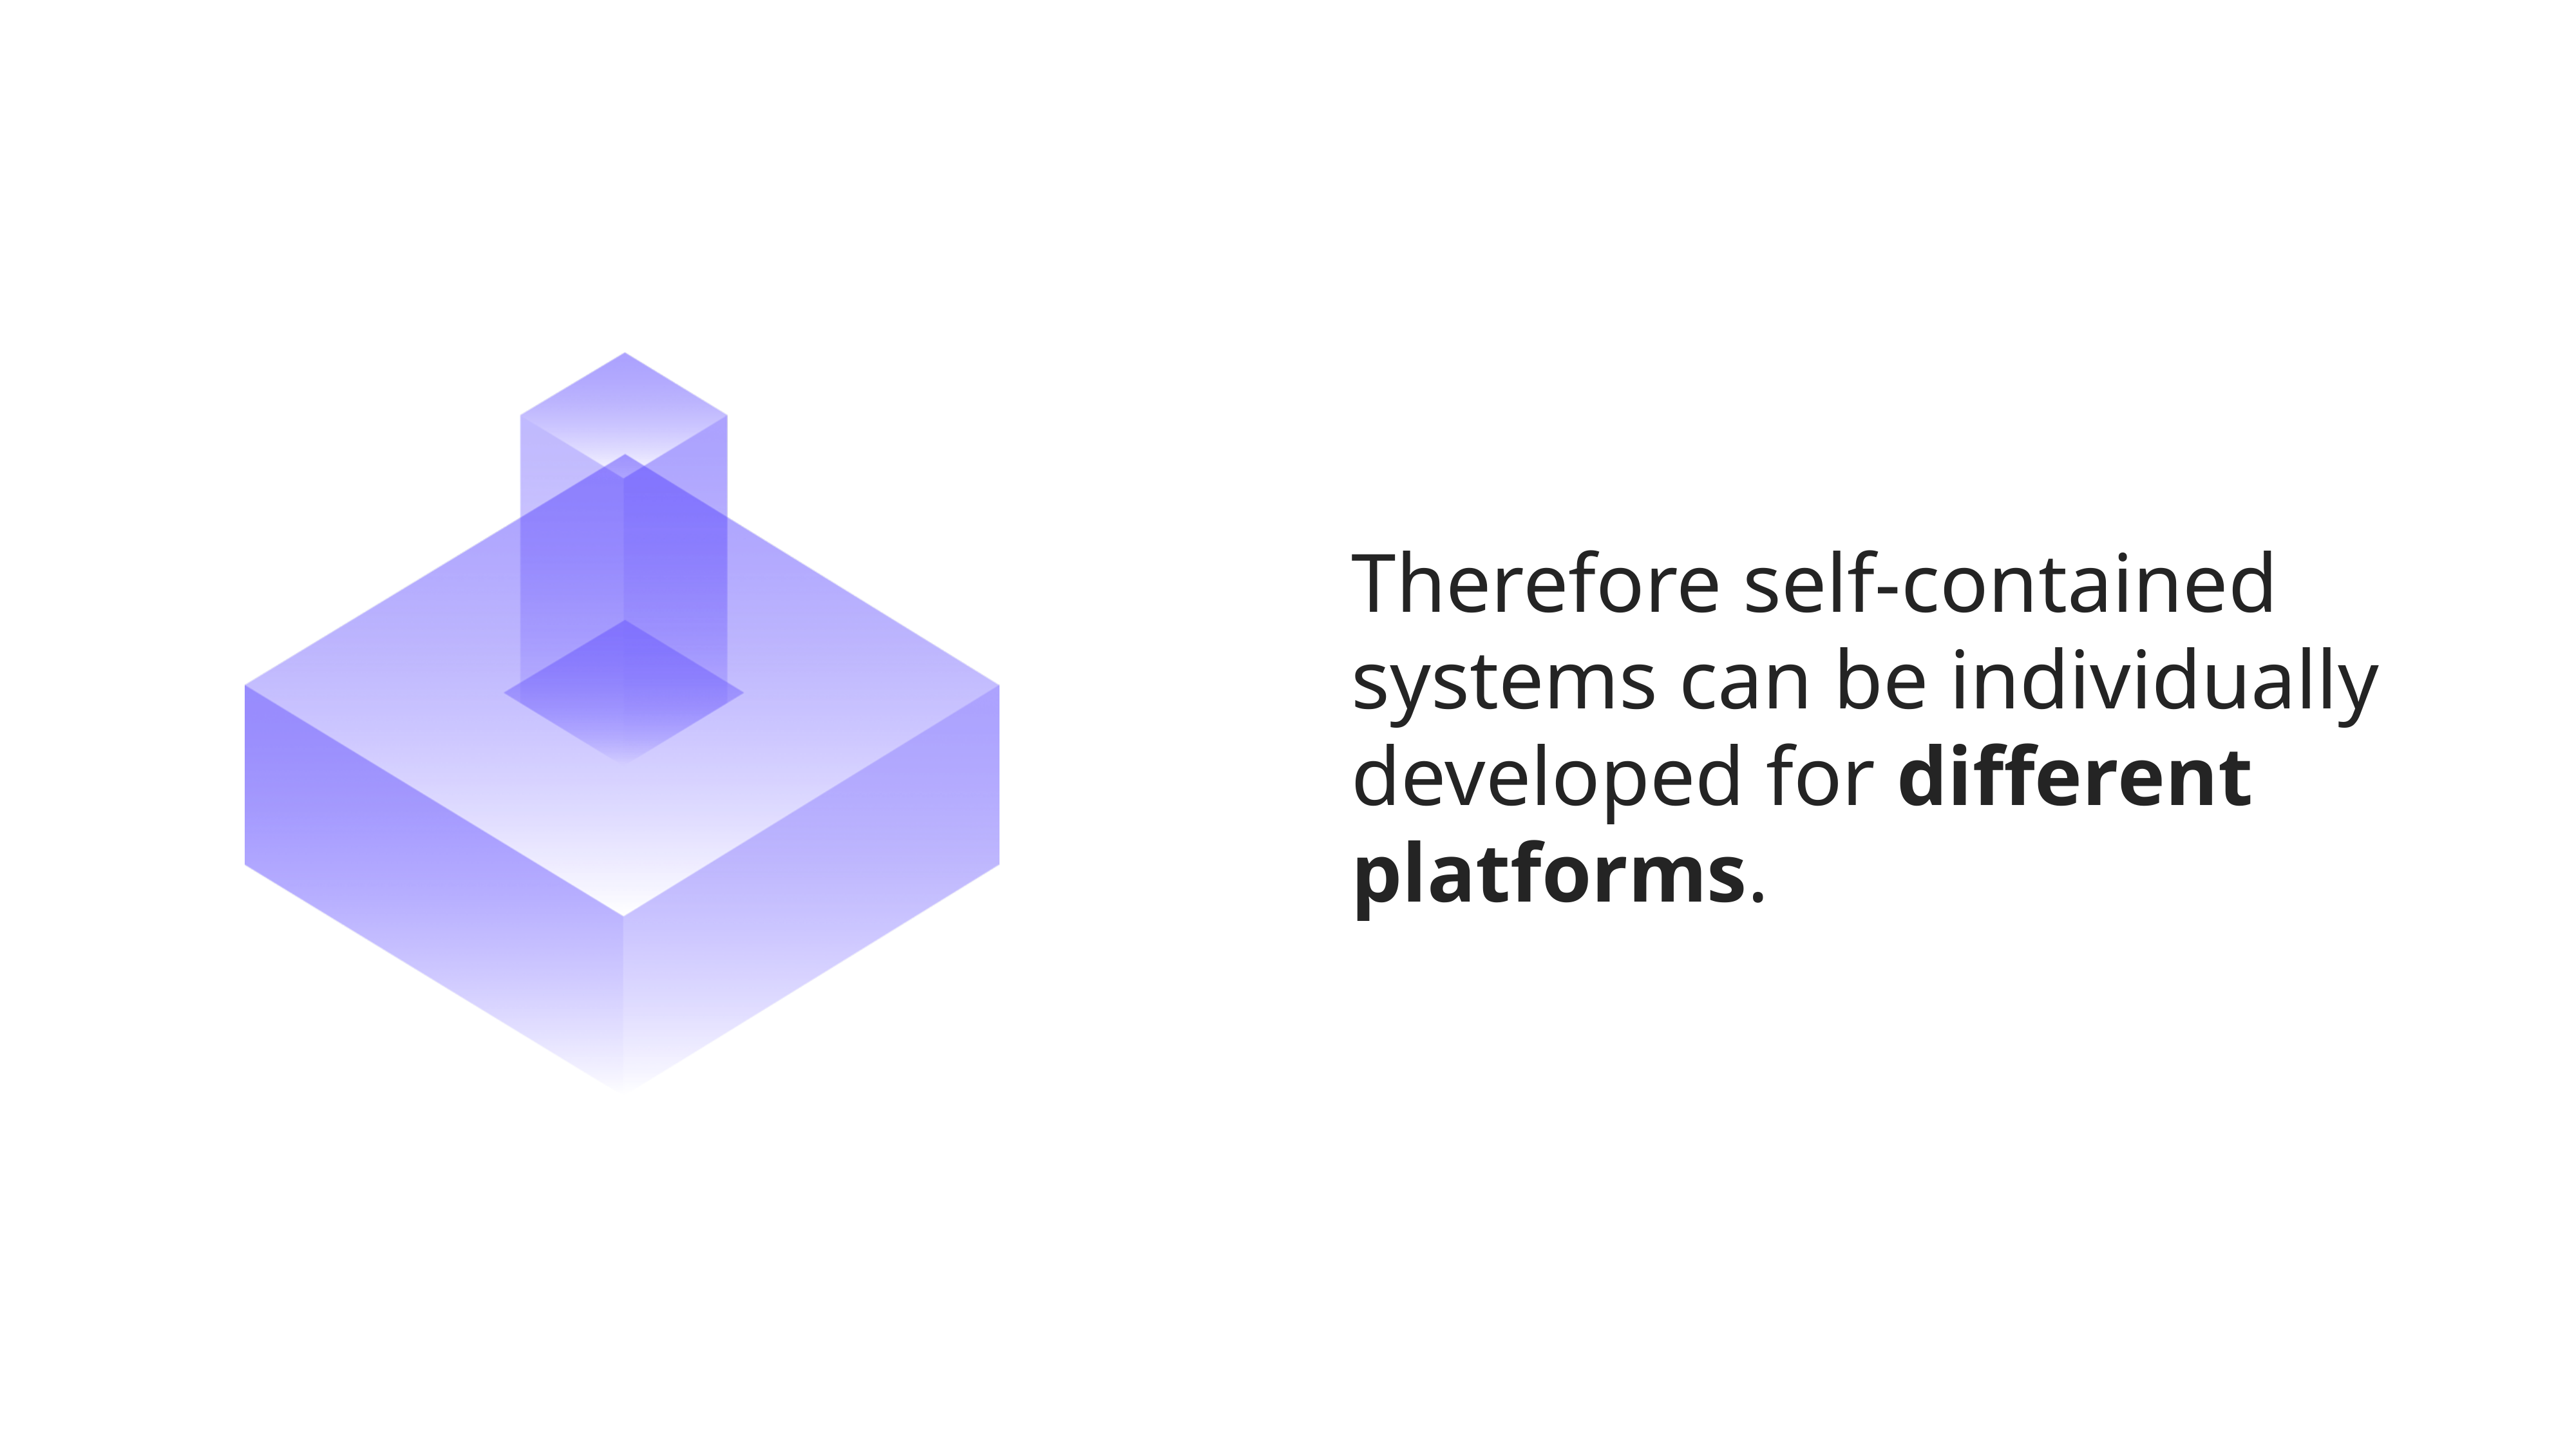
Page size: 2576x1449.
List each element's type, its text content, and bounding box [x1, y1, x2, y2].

list Therefore self-contained systems can be individually developed for different platforms. [1351, 127, 2423, 1322]
picture [245, 352, 999, 1097]
